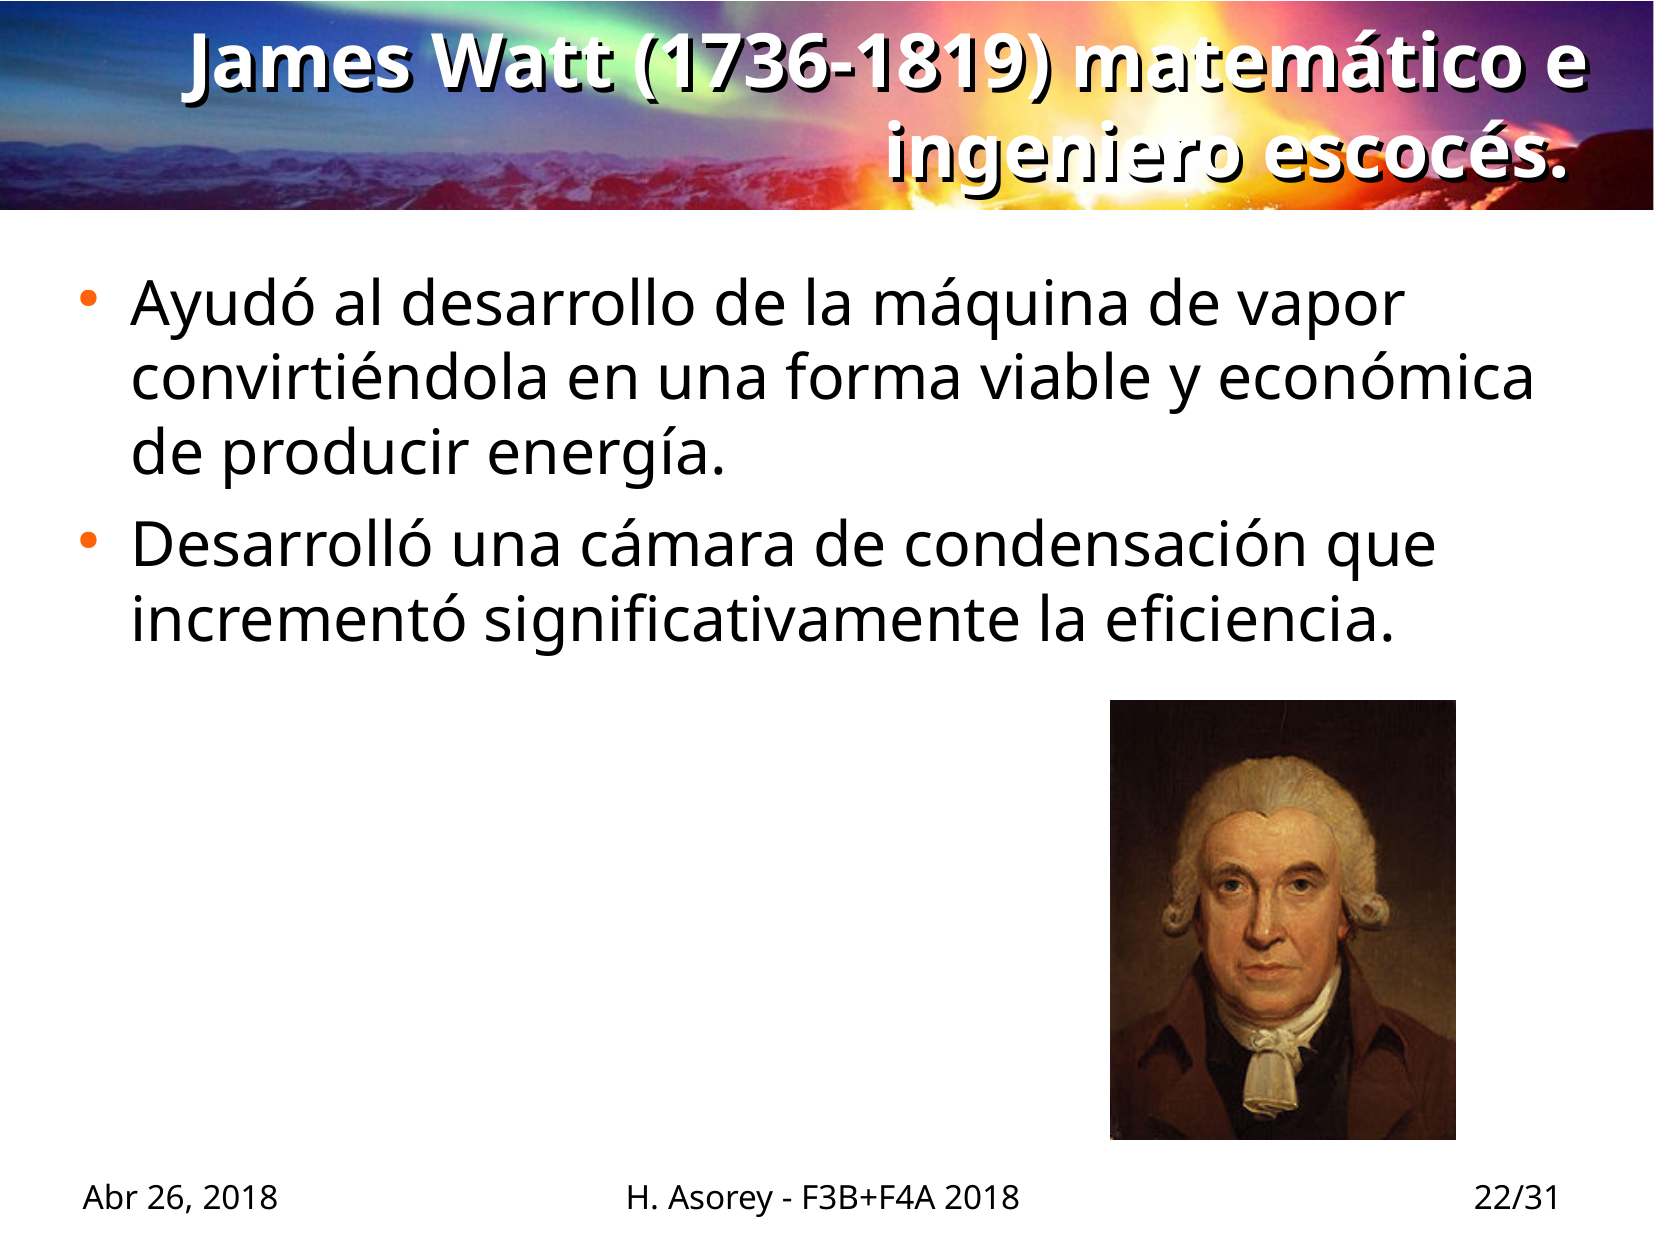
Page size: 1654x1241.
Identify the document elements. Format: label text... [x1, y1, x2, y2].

list Ayudó al desarrollo de la máquina de vapor convirtiéndola en una forma viable y económica de producir energía. Desarrolló una cámara de condensación que incrementó significativamente la eficiencia. [45, 255, 1606, 1156]
picture [1110, 700, 1456, 1141]
picture [0, 1, 1654, 210]
title James Watt (1736-1819) matemático e ingeniero escocés. [45, 5, 1606, 201]
